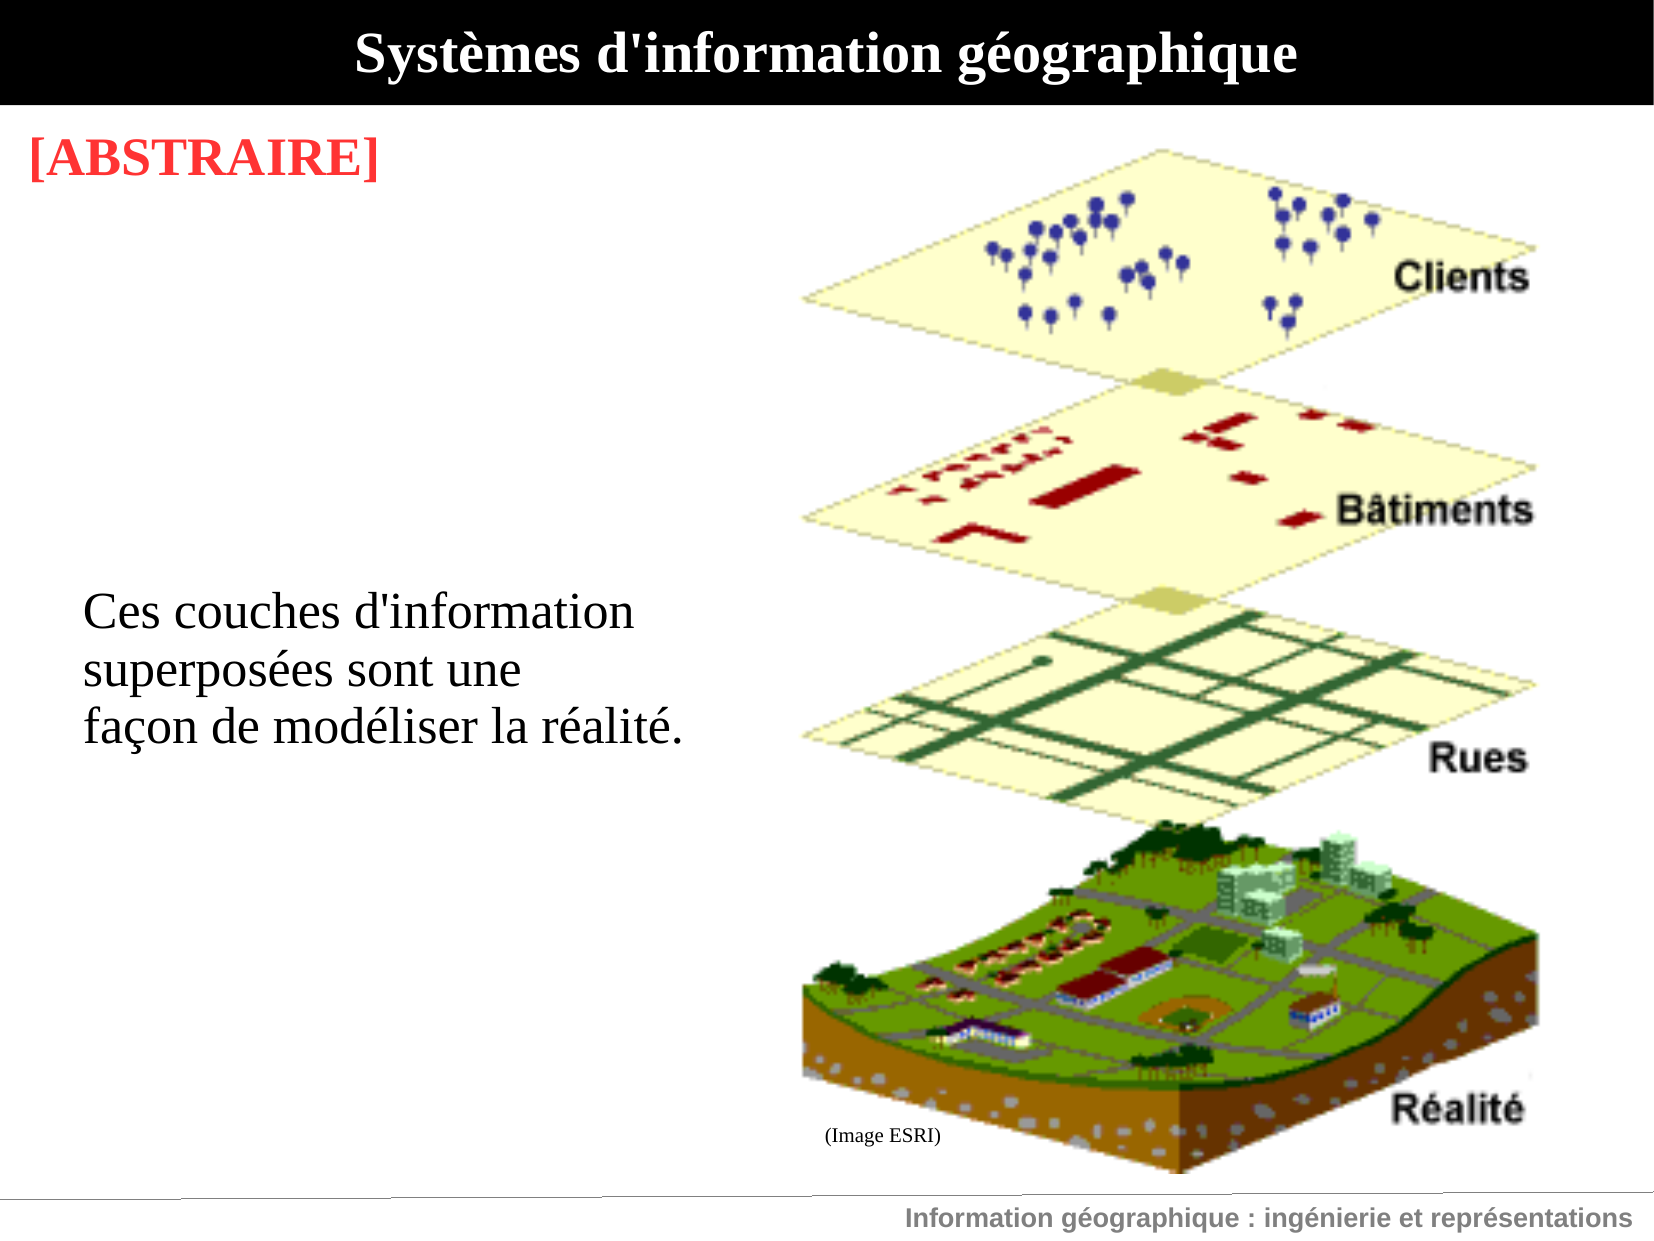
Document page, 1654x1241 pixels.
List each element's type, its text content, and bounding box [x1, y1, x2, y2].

text_box [ABSTRAIRE] [13, 119, 396, 197]
text_box (Image ESRI) [810, 1117, 957, 1156]
title Systèmes d'information géographique [0, 0, 1654, 106]
list Ces couches d'information superposées sont une façon de modéliser la réalité. [82, 180, 797, 1141]
picture [797, 147, 1619, 1174]
